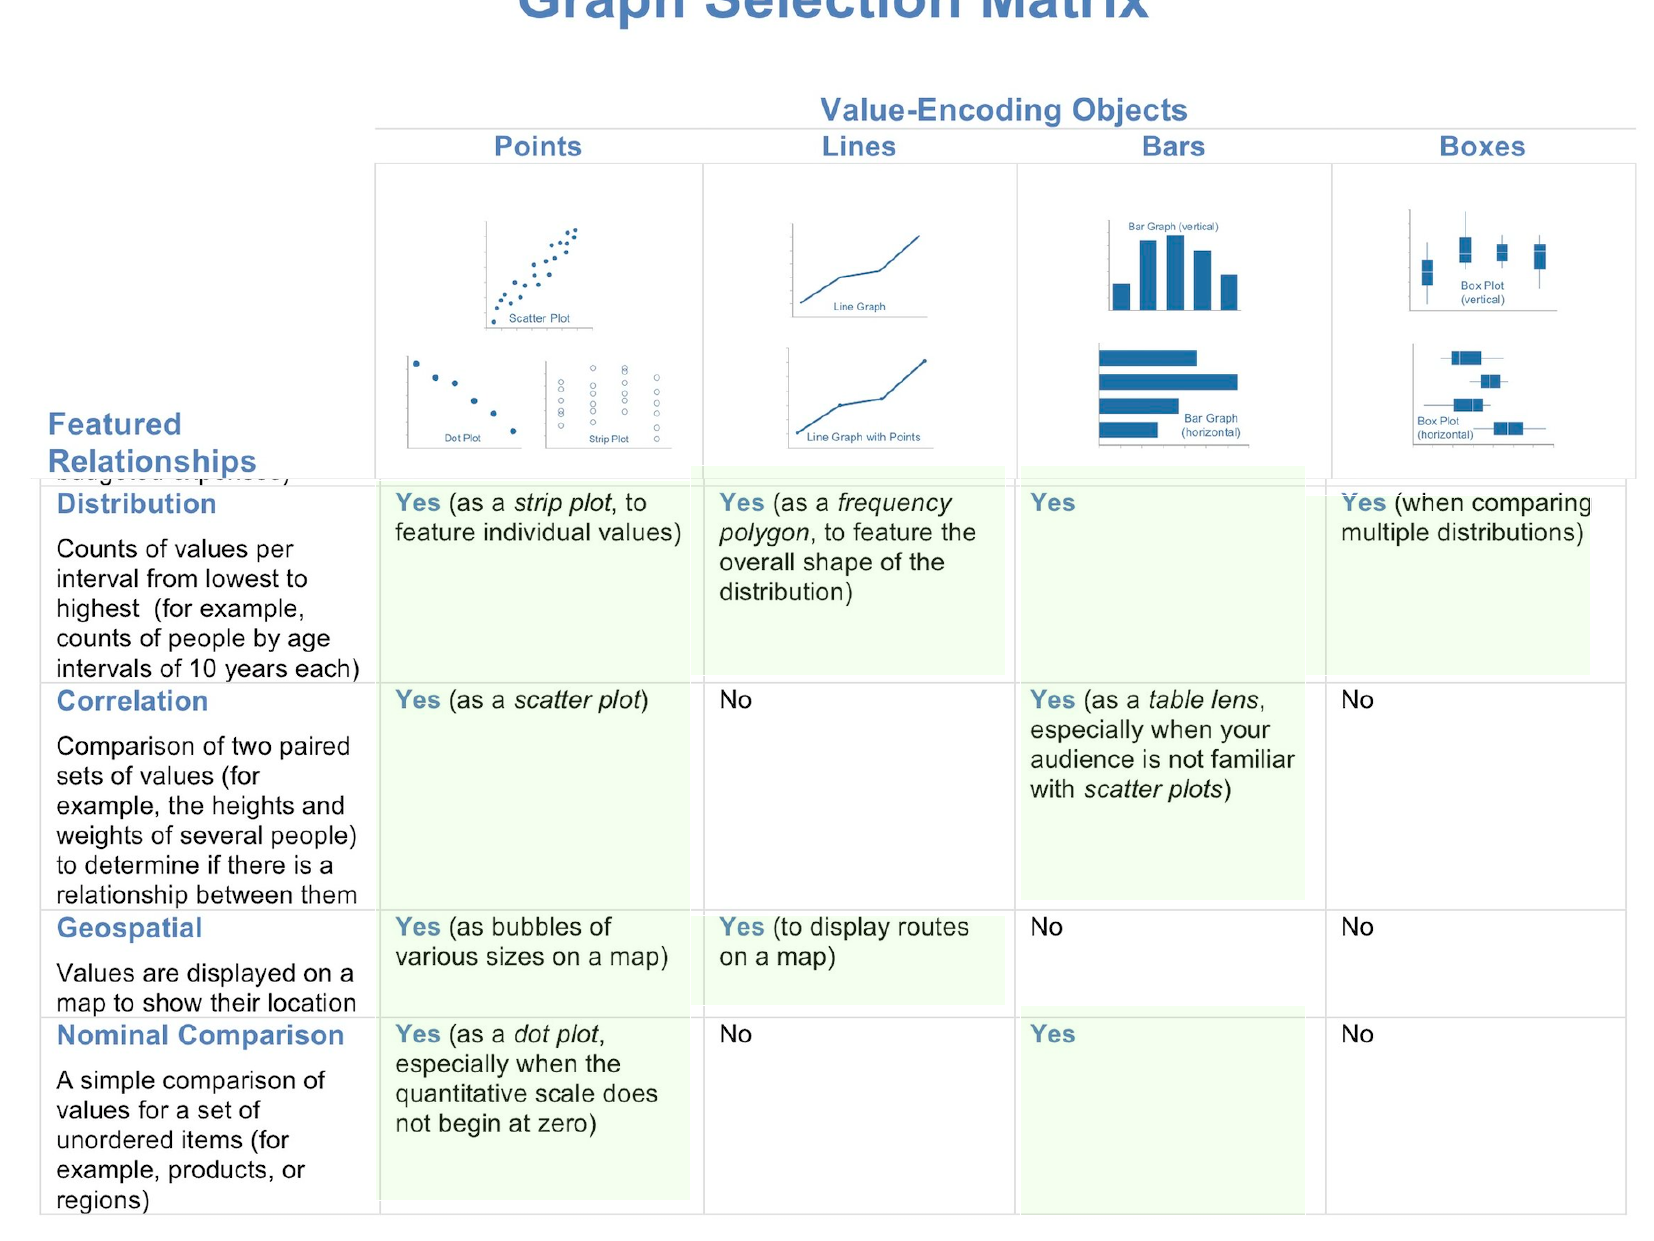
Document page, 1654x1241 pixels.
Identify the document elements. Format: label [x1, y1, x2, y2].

picture [0, 0, 1654, 1236]
text_box [375, 465, 1006, 1201]
text_box [1020, 1005, 1306, 1216]
text_box [1020, 465, 1591, 901]
